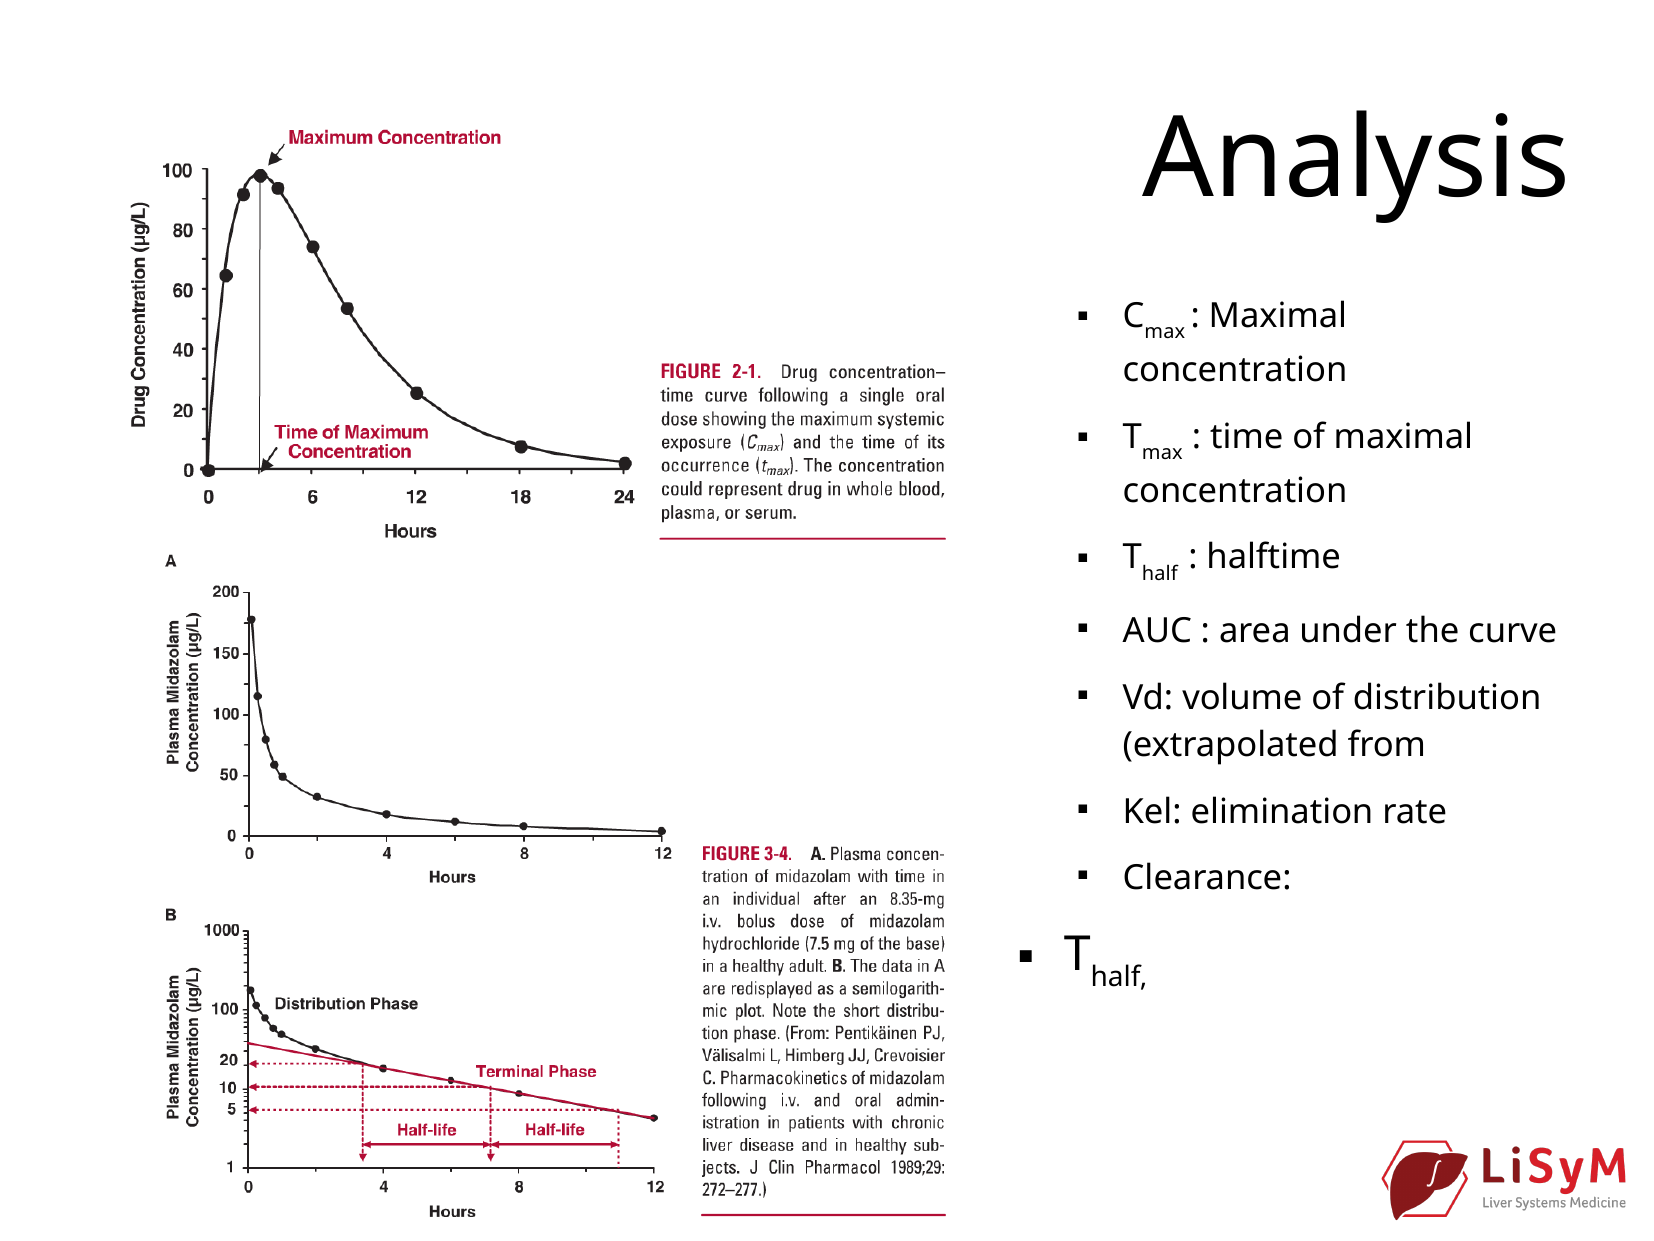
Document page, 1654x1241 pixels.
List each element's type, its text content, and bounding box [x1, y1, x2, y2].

picture [1380, 1139, 1627, 1222]
title Analysis [82, 49, 1571, 257]
picture [165, 554, 946, 1217]
picture [130, 129, 946, 541]
list Cmax : Maximal concentration Tmax : time of maximal concentration Thalf : halftime AUC : area under the curve Vd: volume of distribution (extrapolated from Kel: elimination rate Clearance: Thalf, [1005, 290, 1571, 1010]
